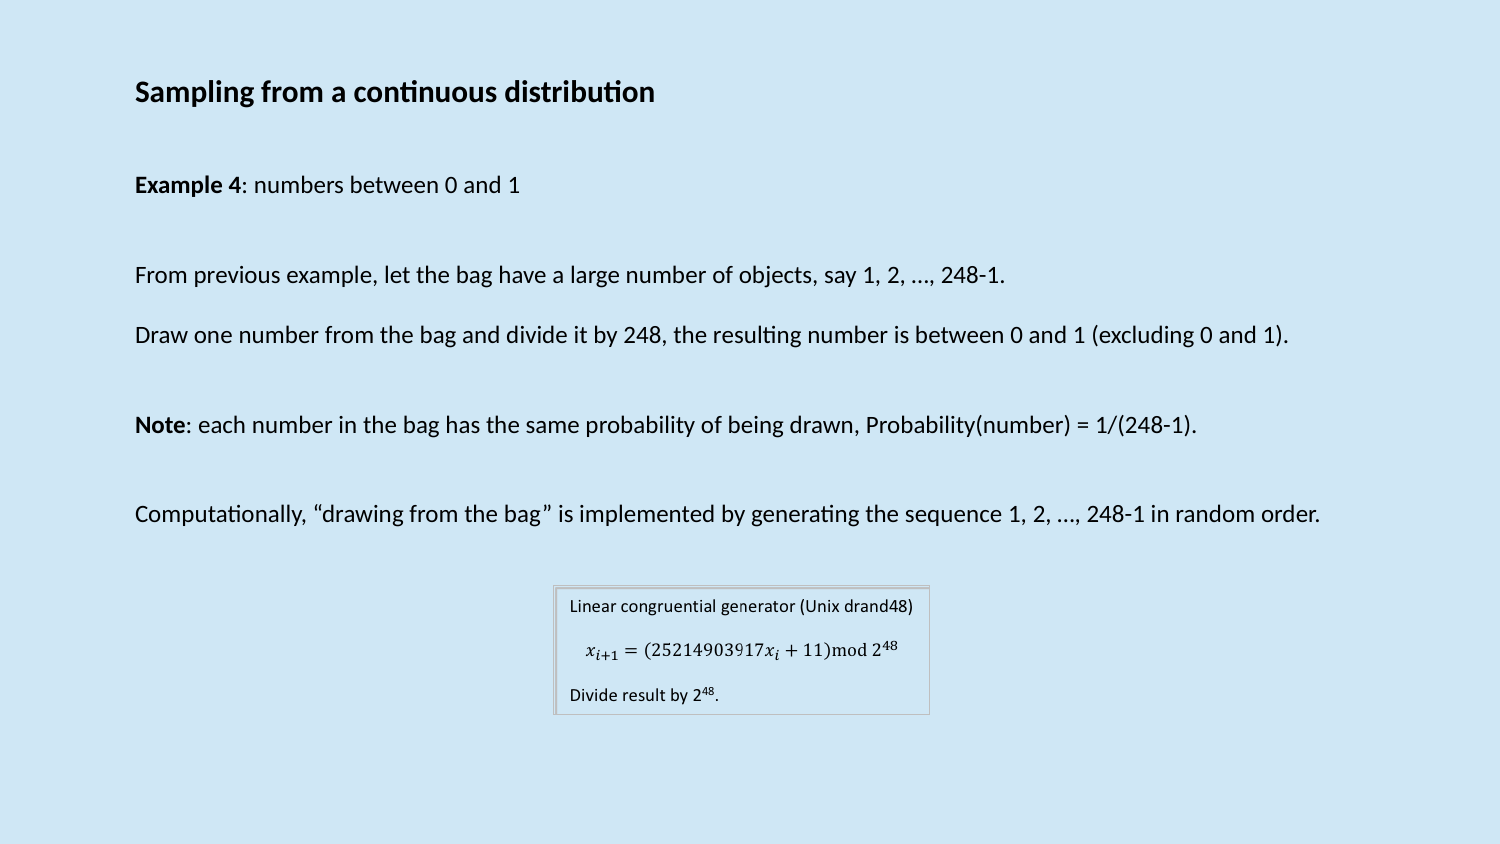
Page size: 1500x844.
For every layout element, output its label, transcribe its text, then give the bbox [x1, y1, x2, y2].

text_box [553, 585, 930, 715]
text_box Sampling from a continuous distribution Example 4: numbers between 0 and 1 From previous example, let the bag have a large number of objects, say 1, 2, …, 248-1. Draw one number from the bag and divide it by 248, the resulting number is between 0 and 1 (excluding 0 and 1). Note: each number in the bag has the same probability of being drawn, Probability(number) = 1/(248-1). Computationally, “drawing from the bag” is implemented by generating the sequence 1, 2, …, 248-1 in random order. [120, 63, 1364, 536]
